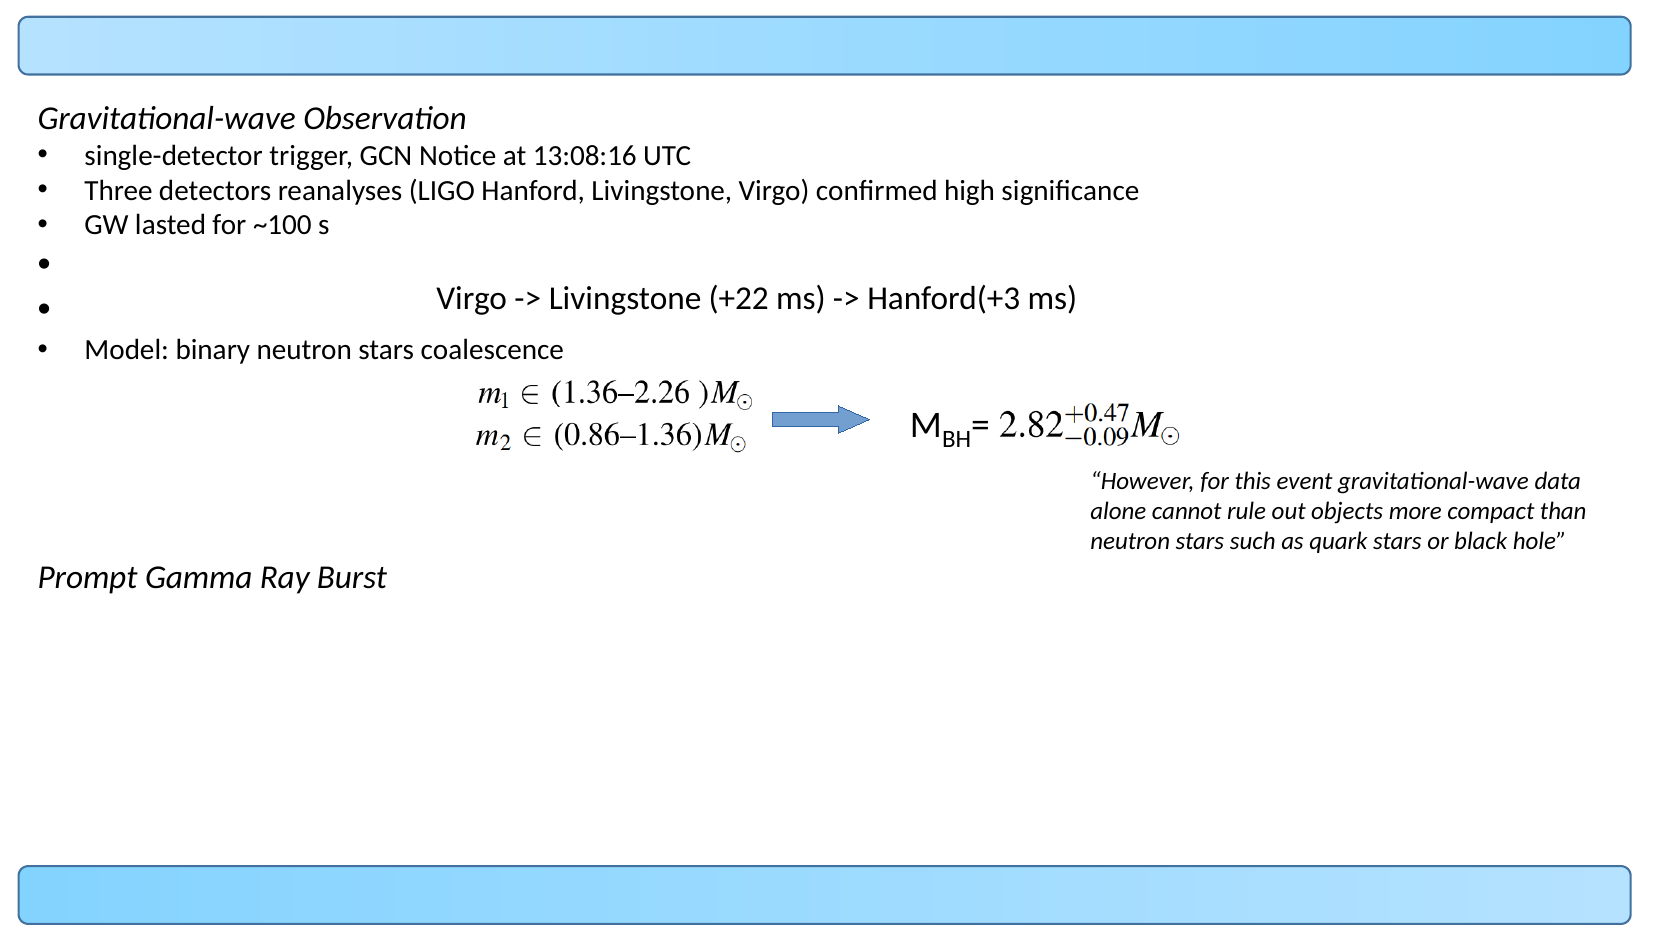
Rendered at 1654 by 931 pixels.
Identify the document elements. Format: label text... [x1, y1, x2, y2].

text_box Gravitational-wave Observation single-detector trigger, GCN Notice at 13:08:16 UTC Three detectors reanalyses (LIGO Hanford, Livingstone, Virgo) confirmed high significance GW lasted for ~100 s Model: binary neutron stars coalescence [23, 88, 1632, 373]
text_box MBH= [894, 392, 1030, 454]
picture [1030, 394, 1182, 452]
text_box [772, 405, 870, 434]
picture [466, 369, 756, 454]
text_box Prompt Gamma Ray Burst [23, 547, 1632, 602]
text_box Virgo -> Livingstone (+22 ms) -> Hanford(+3 ms) [421, 268, 1254, 325]
text_box “However, for this event gravitational-wave data alone cannot rule out objects more compact than neutron stars such as quark stars or black hole” [1075, 457, 1633, 564]
